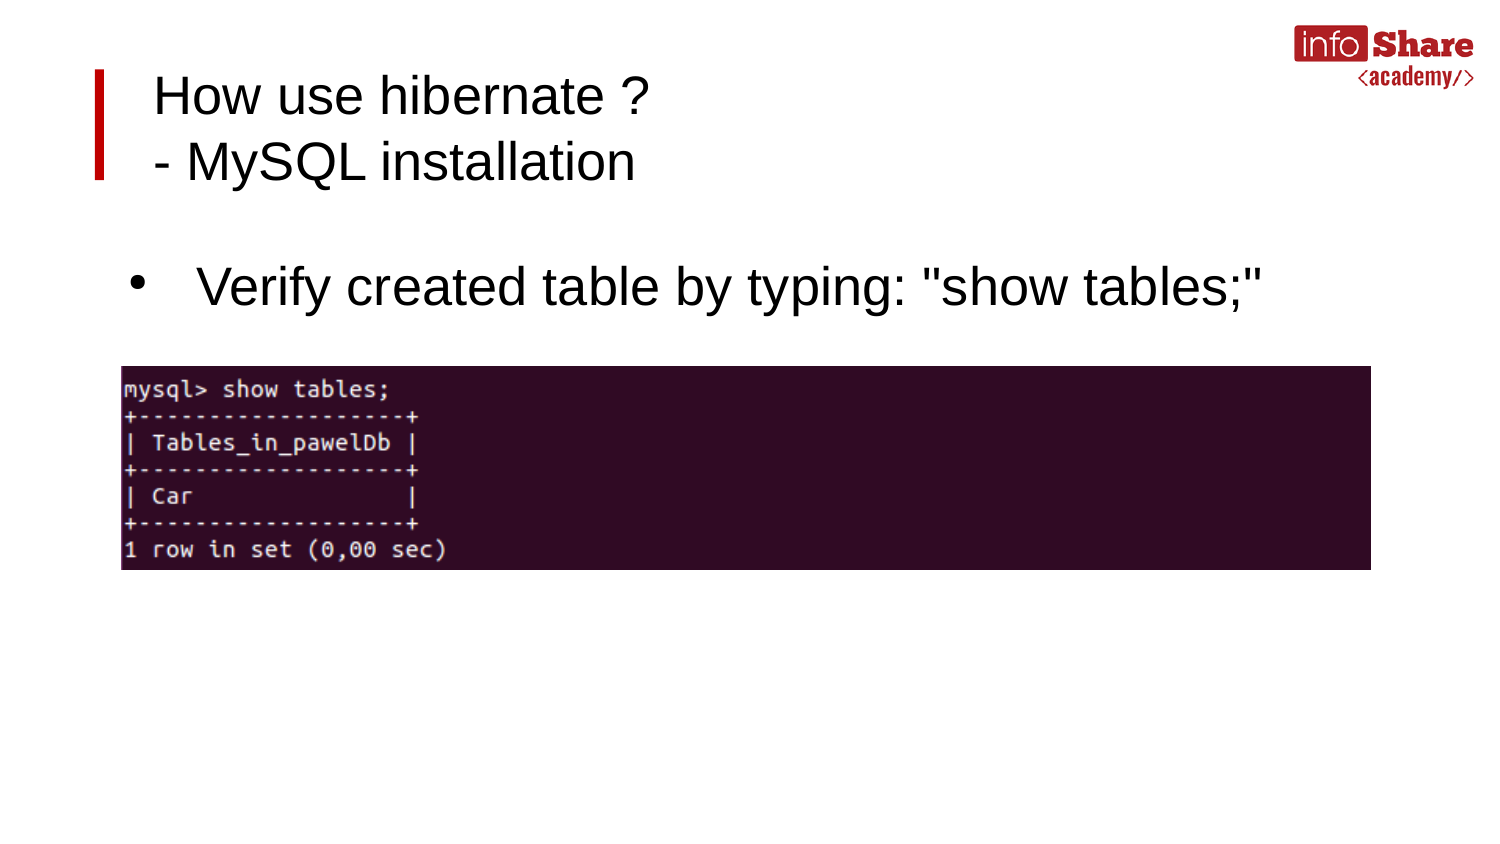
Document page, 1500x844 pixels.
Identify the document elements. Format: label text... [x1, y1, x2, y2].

list Verify created table by typing: "show tables;" [95, 236, 1453, 753]
title How use hibernate ? - MySQL installation [138, 45, 668, 187]
picture [121, 366, 1371, 570]
picture [1267, 0, 1500, 117]
